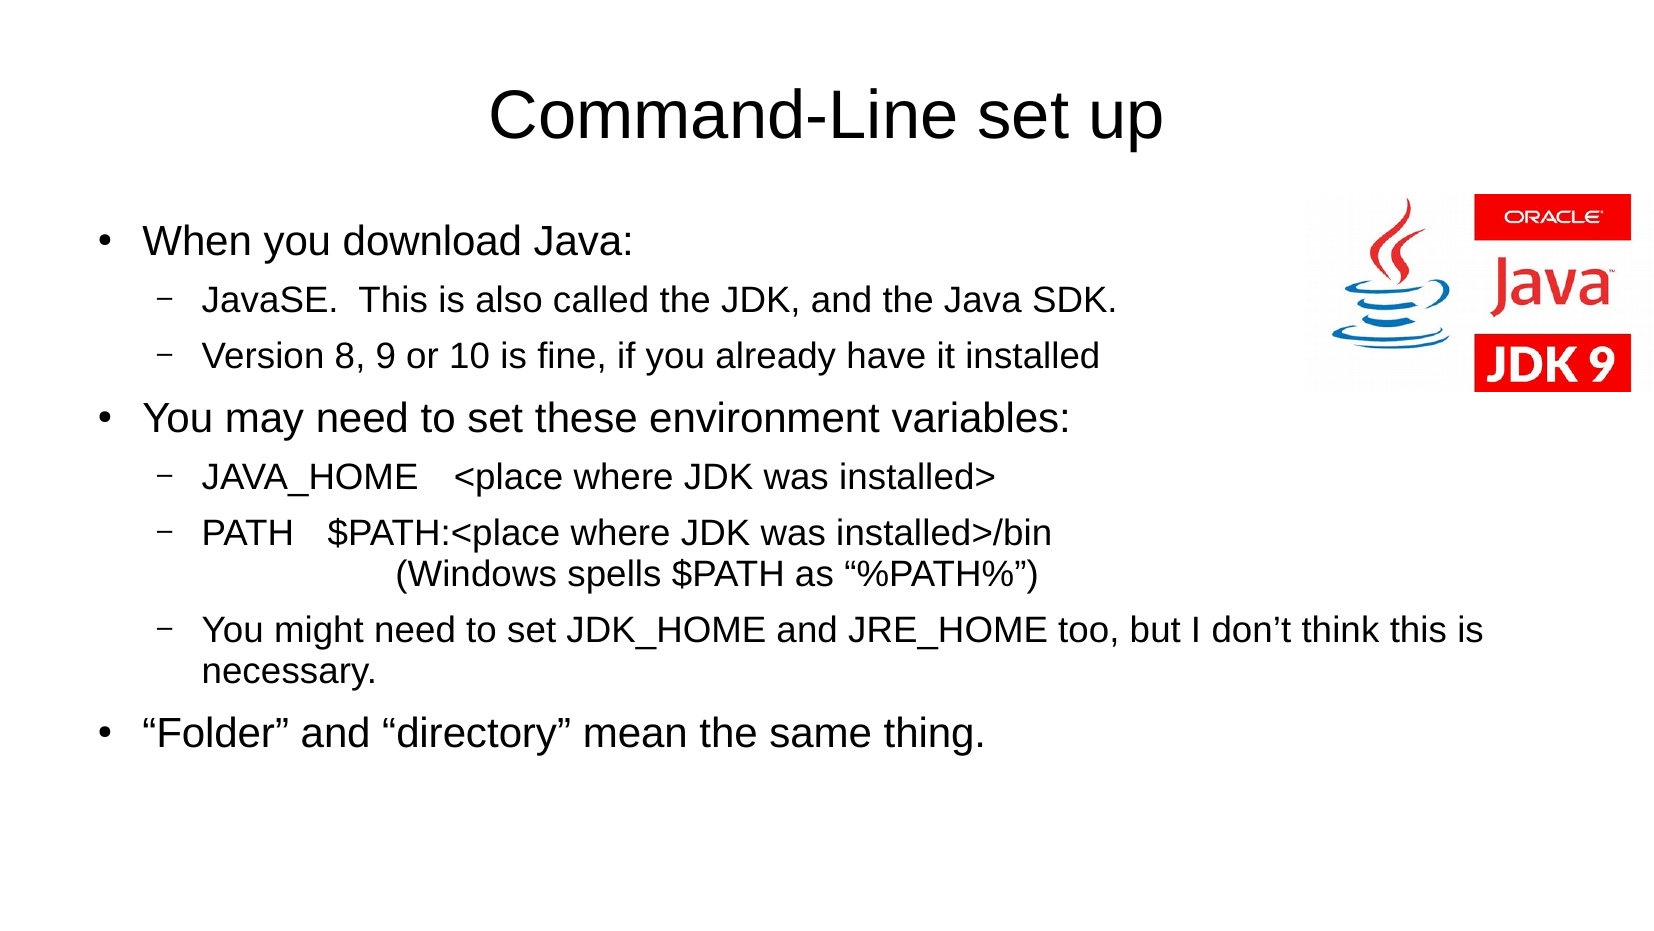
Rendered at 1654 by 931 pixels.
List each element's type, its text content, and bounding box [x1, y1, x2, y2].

title Command-Line set up [82, 37, 1571, 193]
list When you download Java: JavaSE. This is also called the JDK, and the Java SDK. Version 8, 9 or 10 is fine, if you already have it installed You may need to set these environment variables: JAVA_HOME <place where JDK was installed> PATH $PATH:<place where JDK was installed>/bin (Windows spells $PATH as “%PATH%”) You might need to set JDK_HOME and JRE_HOME too, but I don’t think this is necessary. “Folder” and “directory” mean the same thing. [82, 217, 1571, 758]
picture [1303, 194, 1654, 392]
